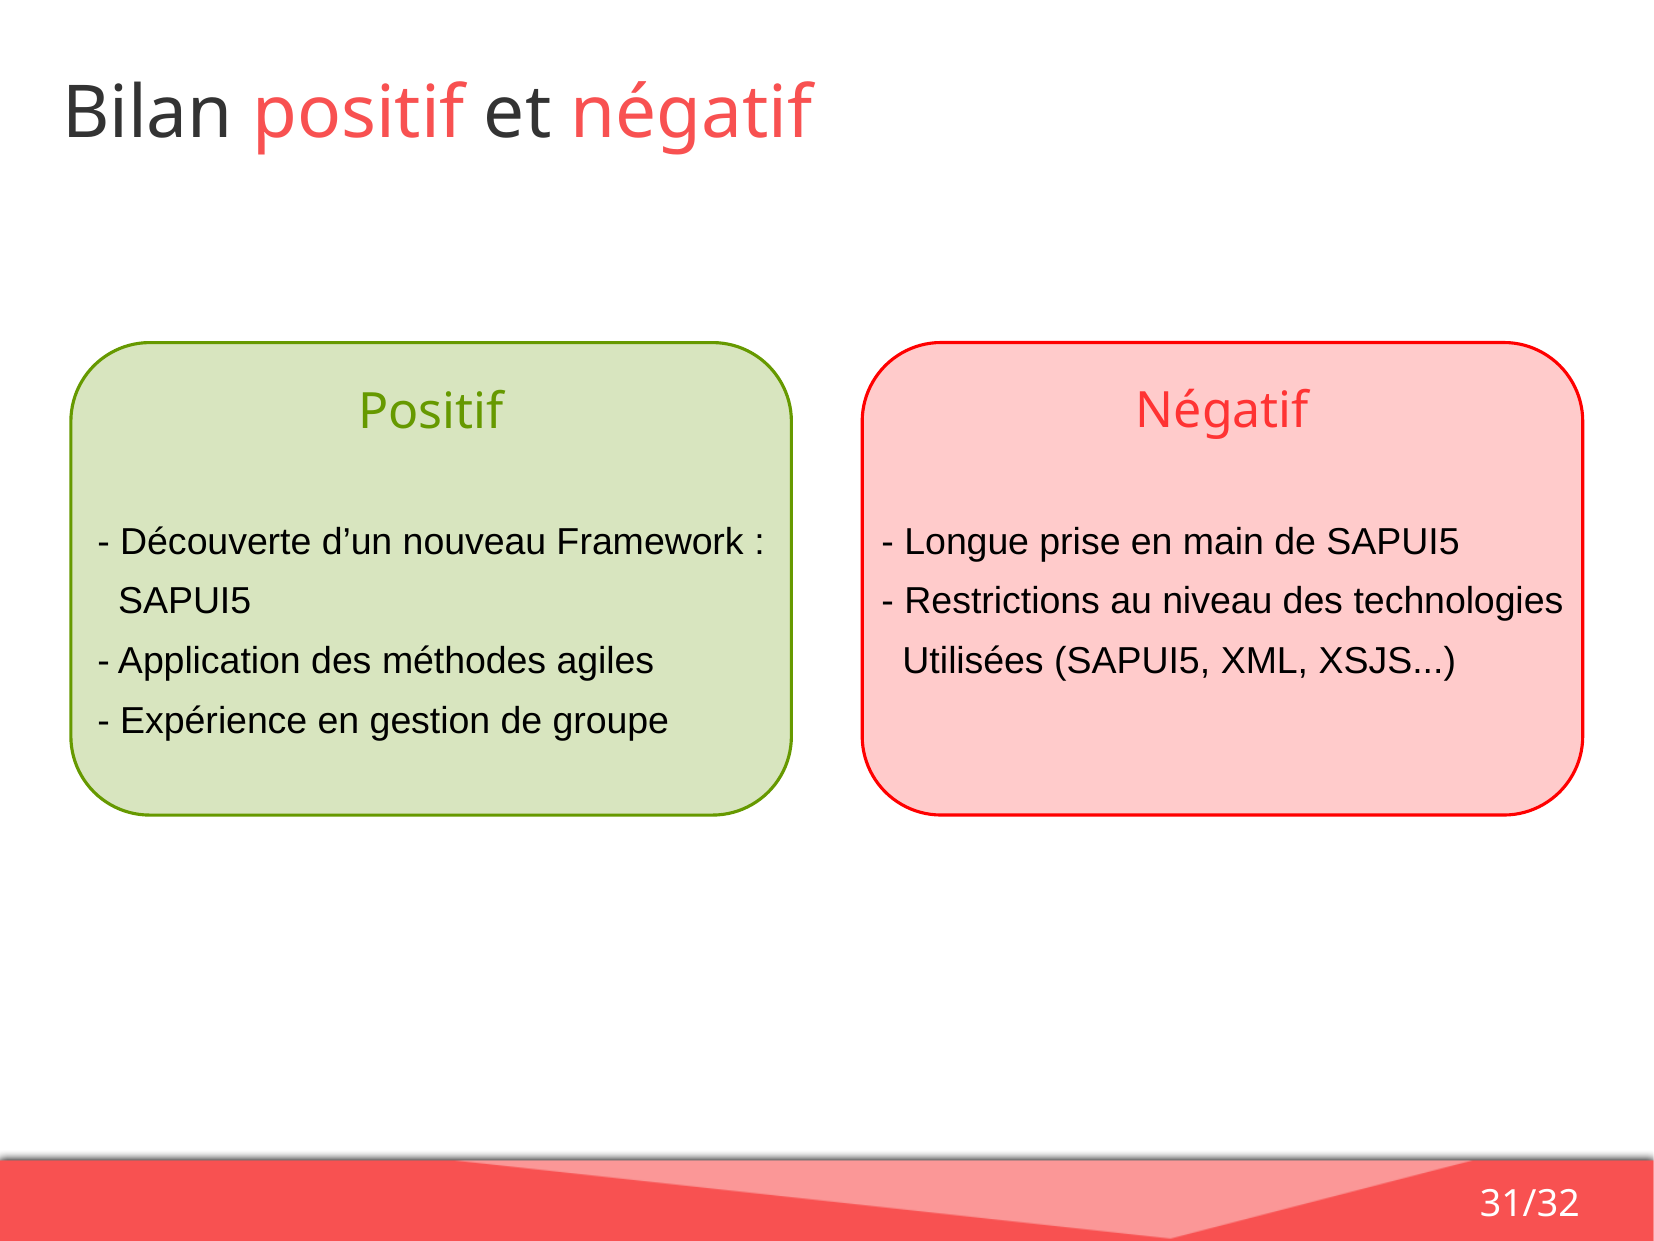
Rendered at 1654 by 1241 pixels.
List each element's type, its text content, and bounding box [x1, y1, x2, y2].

picture [0, 0, 1654, 1241]
text_box Négatif - Longue prise en main de SAPUI5 - Restrictions au niveau des technologies Utilisées (SAPUI5, XML, XSJS...) [862, 342, 1583, 816]
text_box Bilan positif et négatif [47, 59, 1347, 158]
text_box <numéro>/32 [1479, 1169, 1654, 1233]
text_box Positif - Découverte d’un nouveau Framework : SAPUI5 - Application des méthodes agiles - Expérience en gestion de groupe [70, 342, 792, 816]
